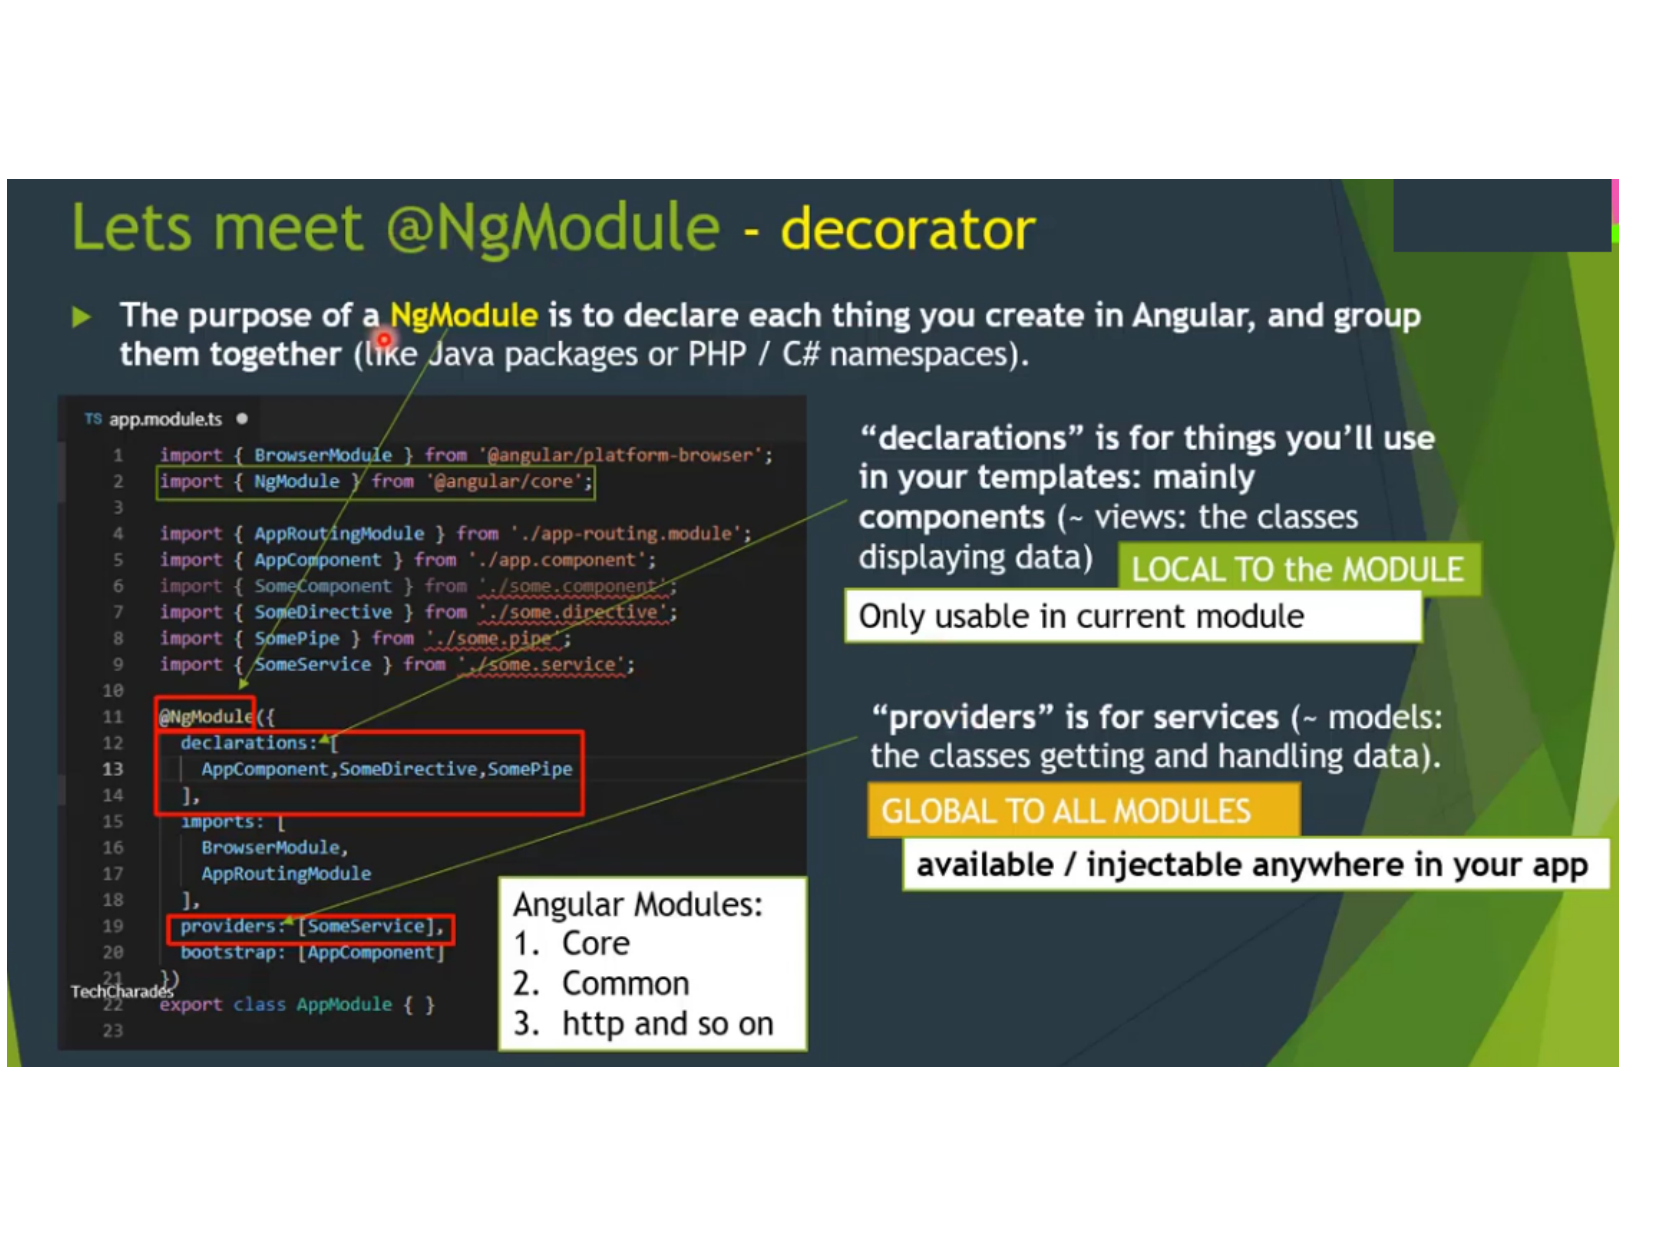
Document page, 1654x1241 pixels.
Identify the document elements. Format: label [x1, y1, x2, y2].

picture [7, 179, 1619, 1067]
